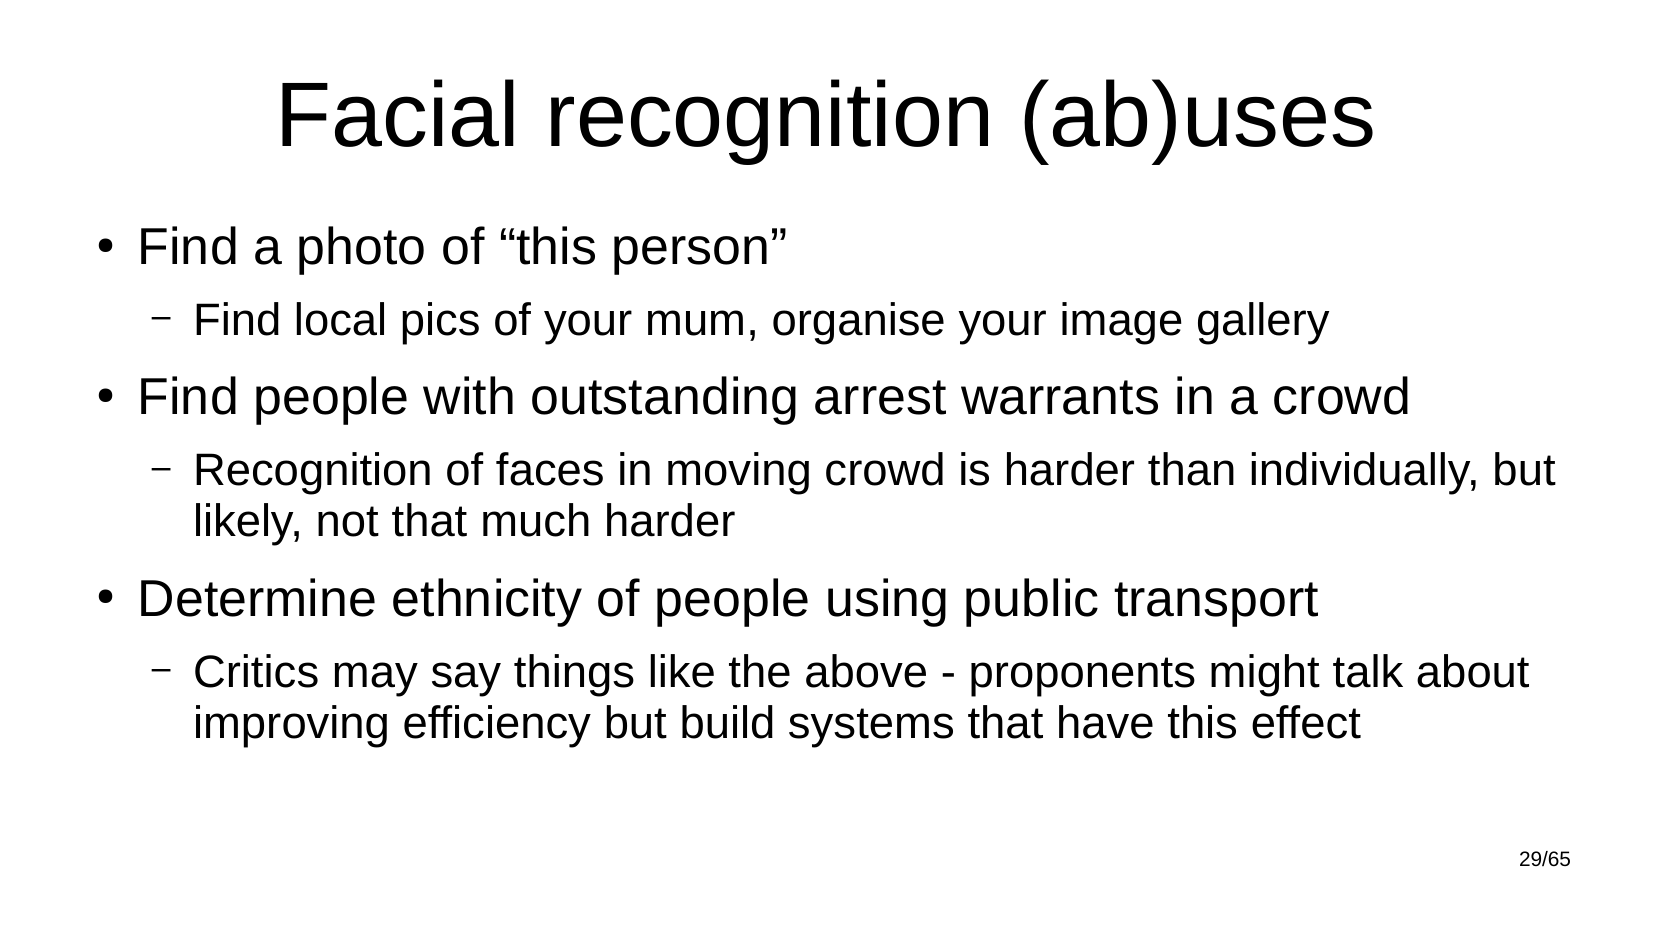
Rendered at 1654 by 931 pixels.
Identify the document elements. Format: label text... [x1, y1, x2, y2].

list Find a photo of “this person” Find local pics of your mum, organise your image gallery Find people with outstanding arrest warrants in a crowd Recognition of faces in moving crowd is harder than individually, but likely, not that much harder Determine ethnicity of people using public transport Critics may say things like the above - proponents might talk about improving efficiency but build systems that have this effect [82, 217, 1571, 758]
title Facial recognition (ab)uses [82, 37, 1571, 193]
